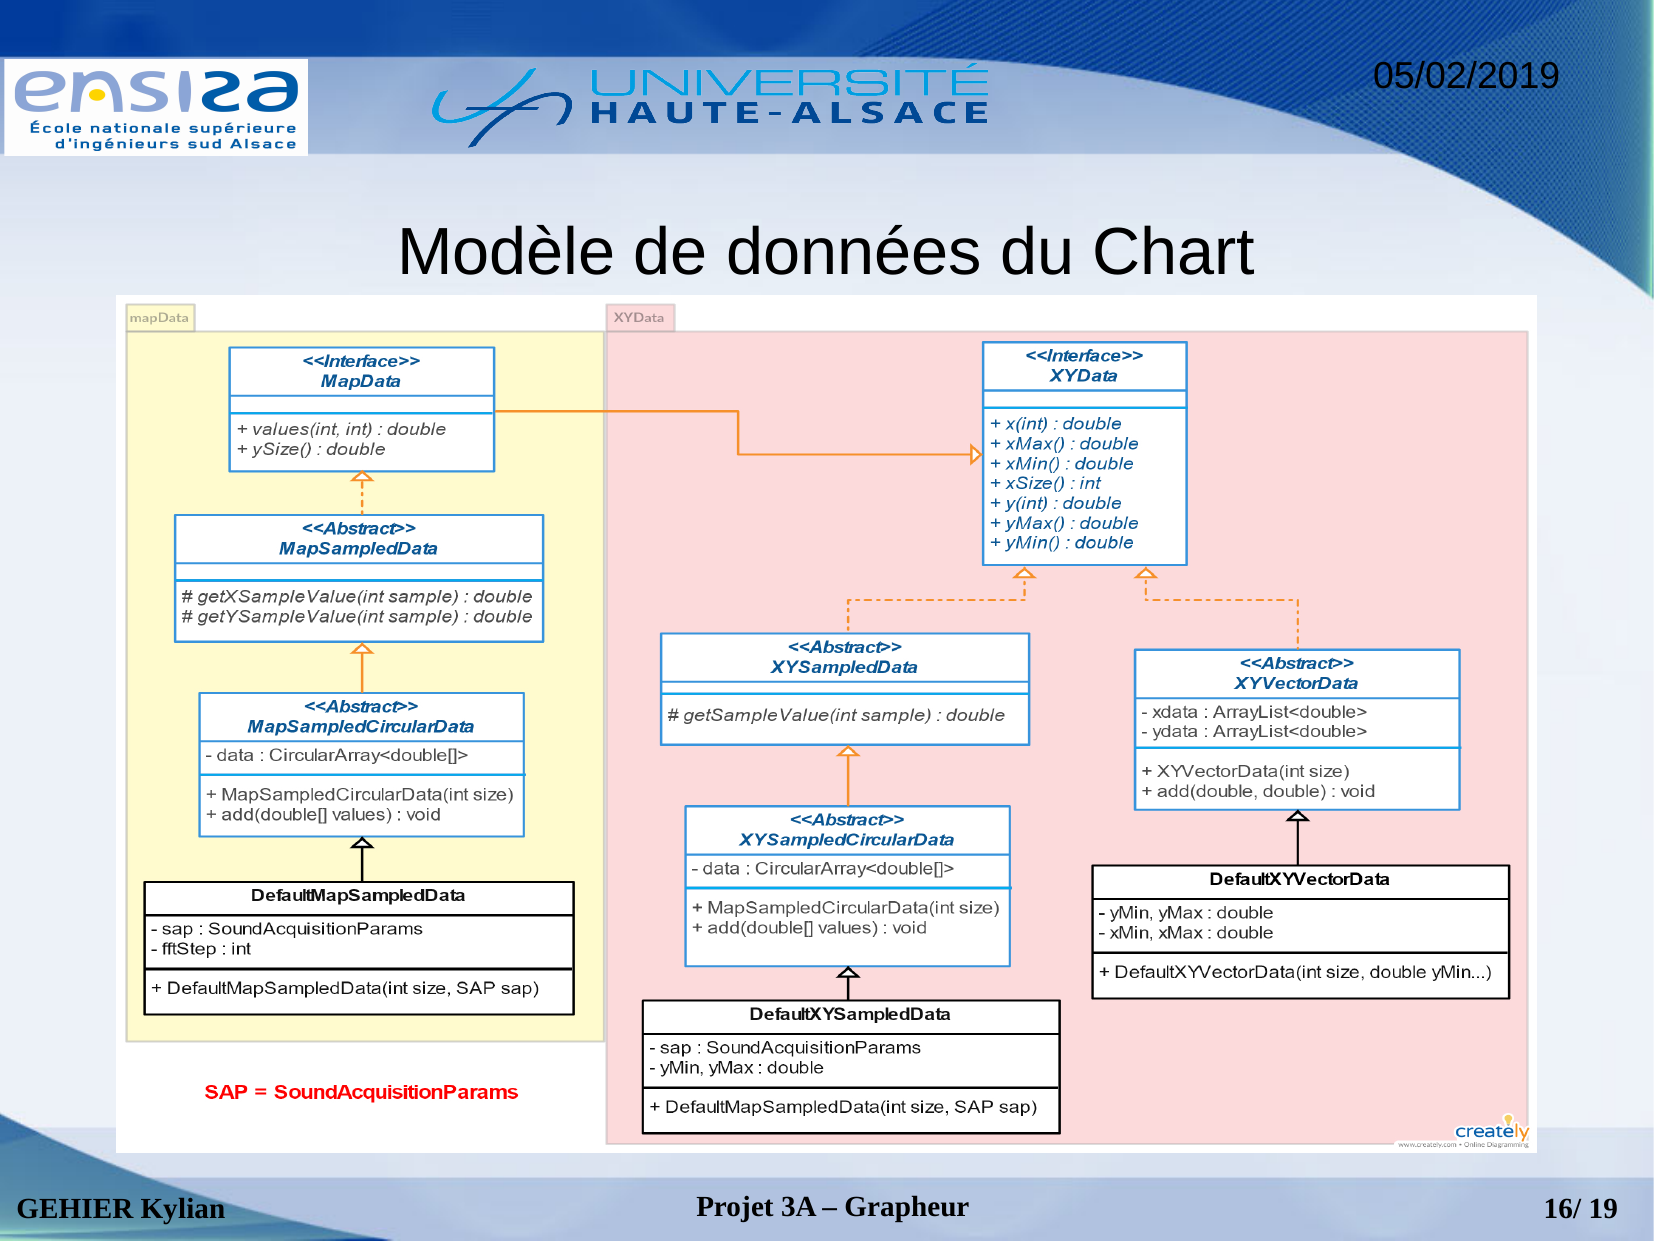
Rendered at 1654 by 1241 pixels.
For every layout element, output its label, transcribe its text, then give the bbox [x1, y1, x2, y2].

picture [0, 0, 1654, 1241]
title Modèle de données du Chart [118, 192, 1536, 295]
